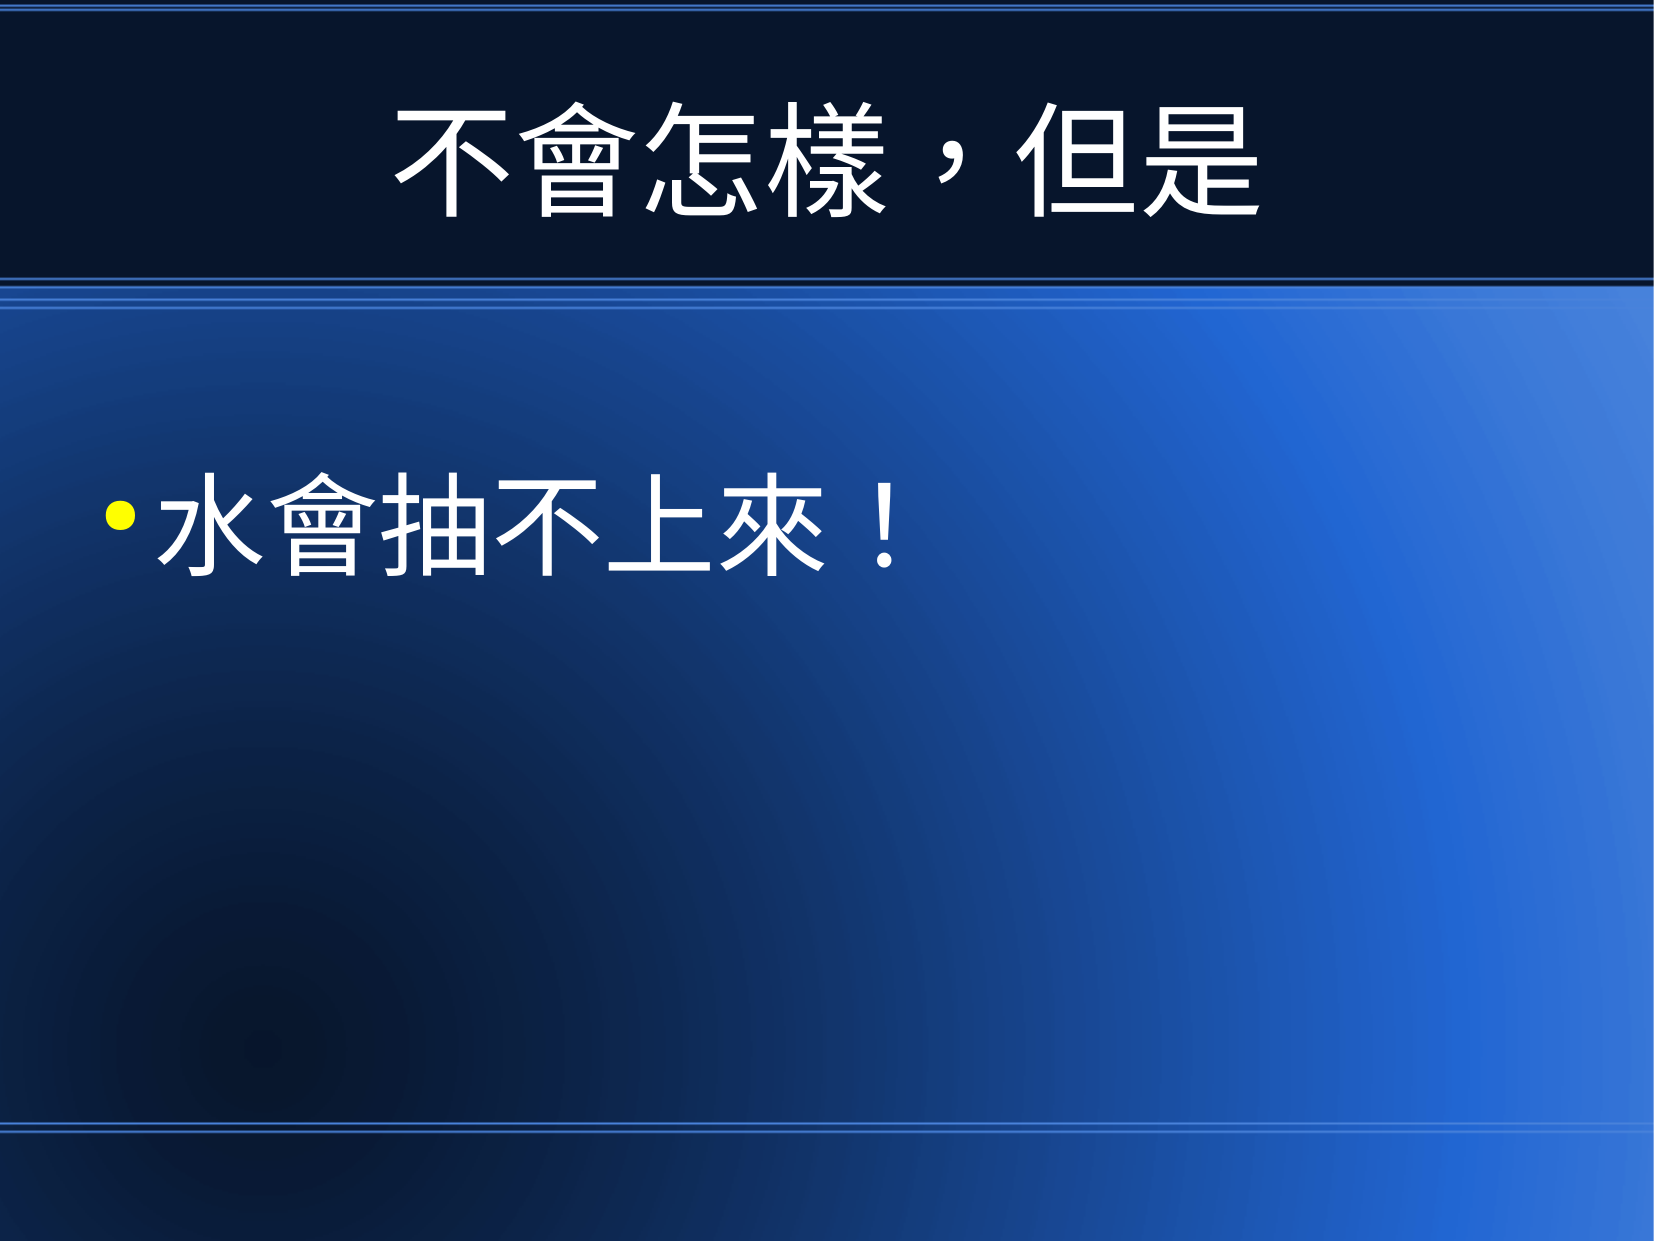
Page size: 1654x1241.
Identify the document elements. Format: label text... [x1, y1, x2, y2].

list 水會抽不上來！ [82, 355, 1571, 1241]
picture [0, 0, 1654, 1241]
title 不會怎樣，但是 [82, 49, 1571, 257]
